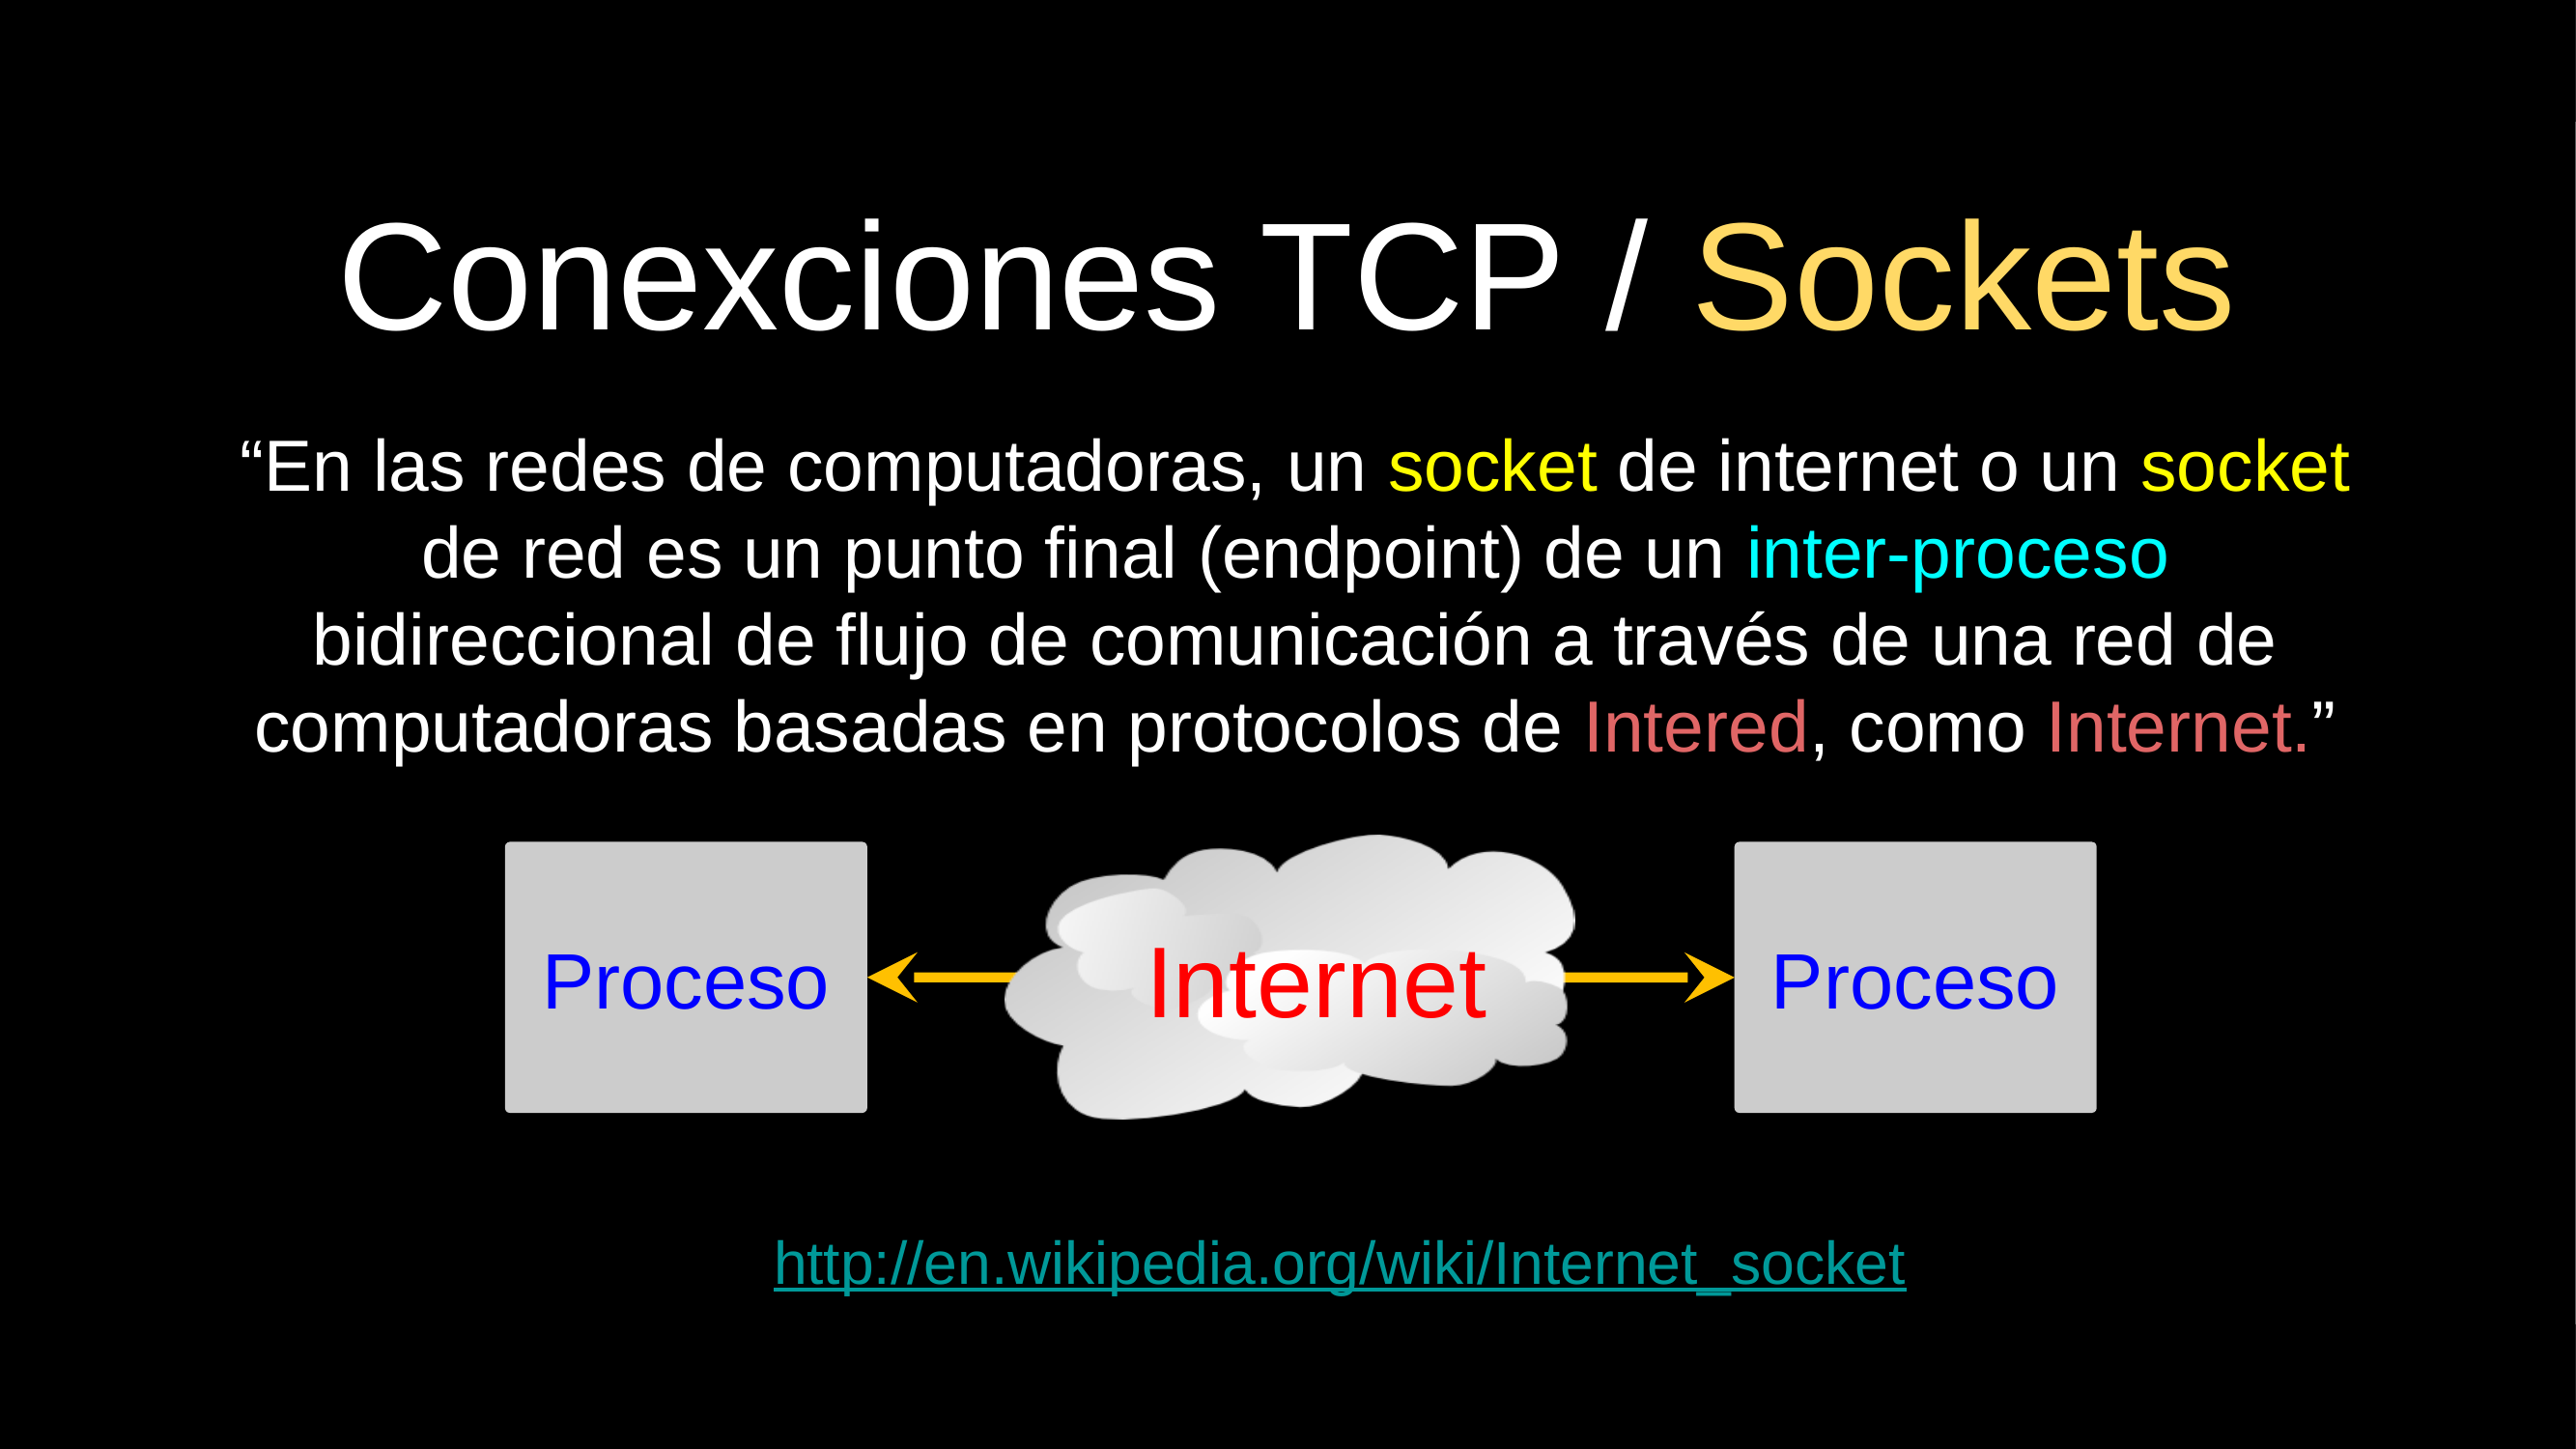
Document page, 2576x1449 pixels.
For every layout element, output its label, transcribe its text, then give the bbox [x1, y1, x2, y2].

text_box “En las redes de computadoras, un socket de internet o un socket de red es un punto final (endpoint) de un inter-proceso bidireccional de flujo de comunicación a través de una red de computadoras basadas en protocolos de Intered, como Internet.” [236, 402, 2355, 783]
text_box Proceso [504, 841, 867, 1114]
picture [1005, 835, 1575, 1120]
text_box Proceso [1734, 841, 2097, 1114]
title Conexciones TCP / Sockets [183, 133, 2391, 403]
text_box Internet [1143, 933, 1490, 1021]
text_box http://en.wikipedia.org/wiki/Internet_socket [583, 1210, 2097, 1310]
